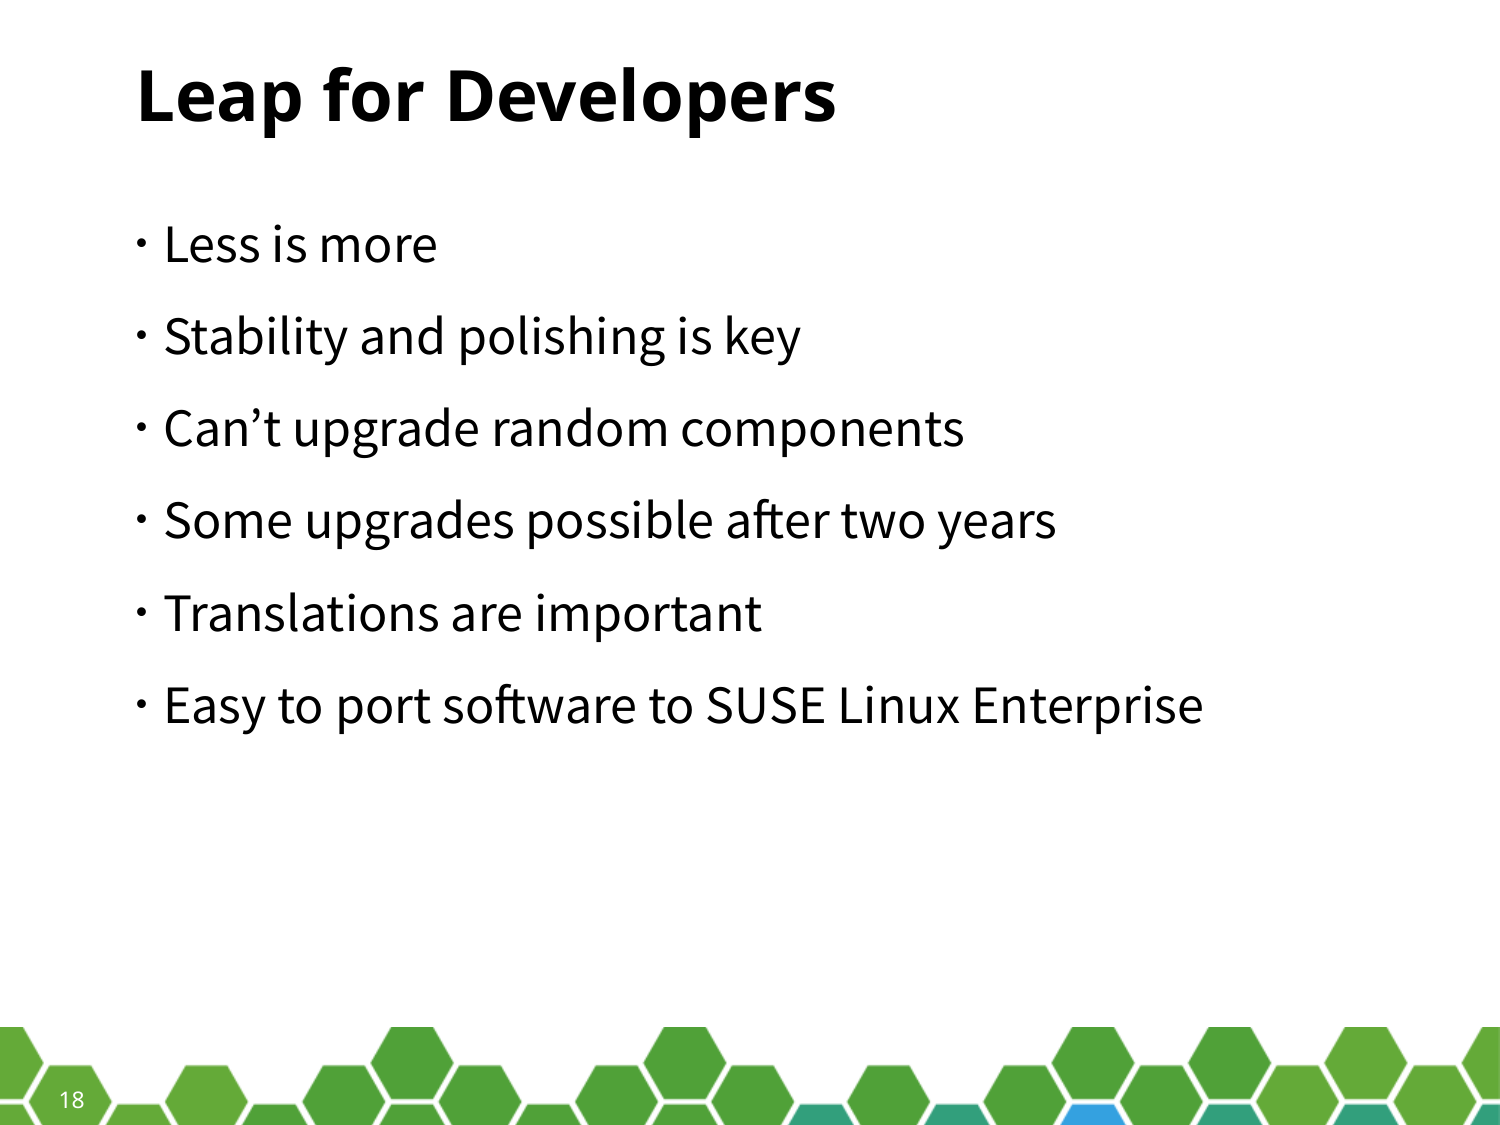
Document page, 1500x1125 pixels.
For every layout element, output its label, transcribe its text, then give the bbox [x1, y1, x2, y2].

list Less is more Stability and polishing is key Can’t upgrade random components Some upgrades possible after two years Translations are important Easy to port software to SUSE Linux Enterprise [135, 208, 1372, 862]
title Leap for Developers [135, 12, 1372, 175]
picture [0, 1027, 1500, 1125]
